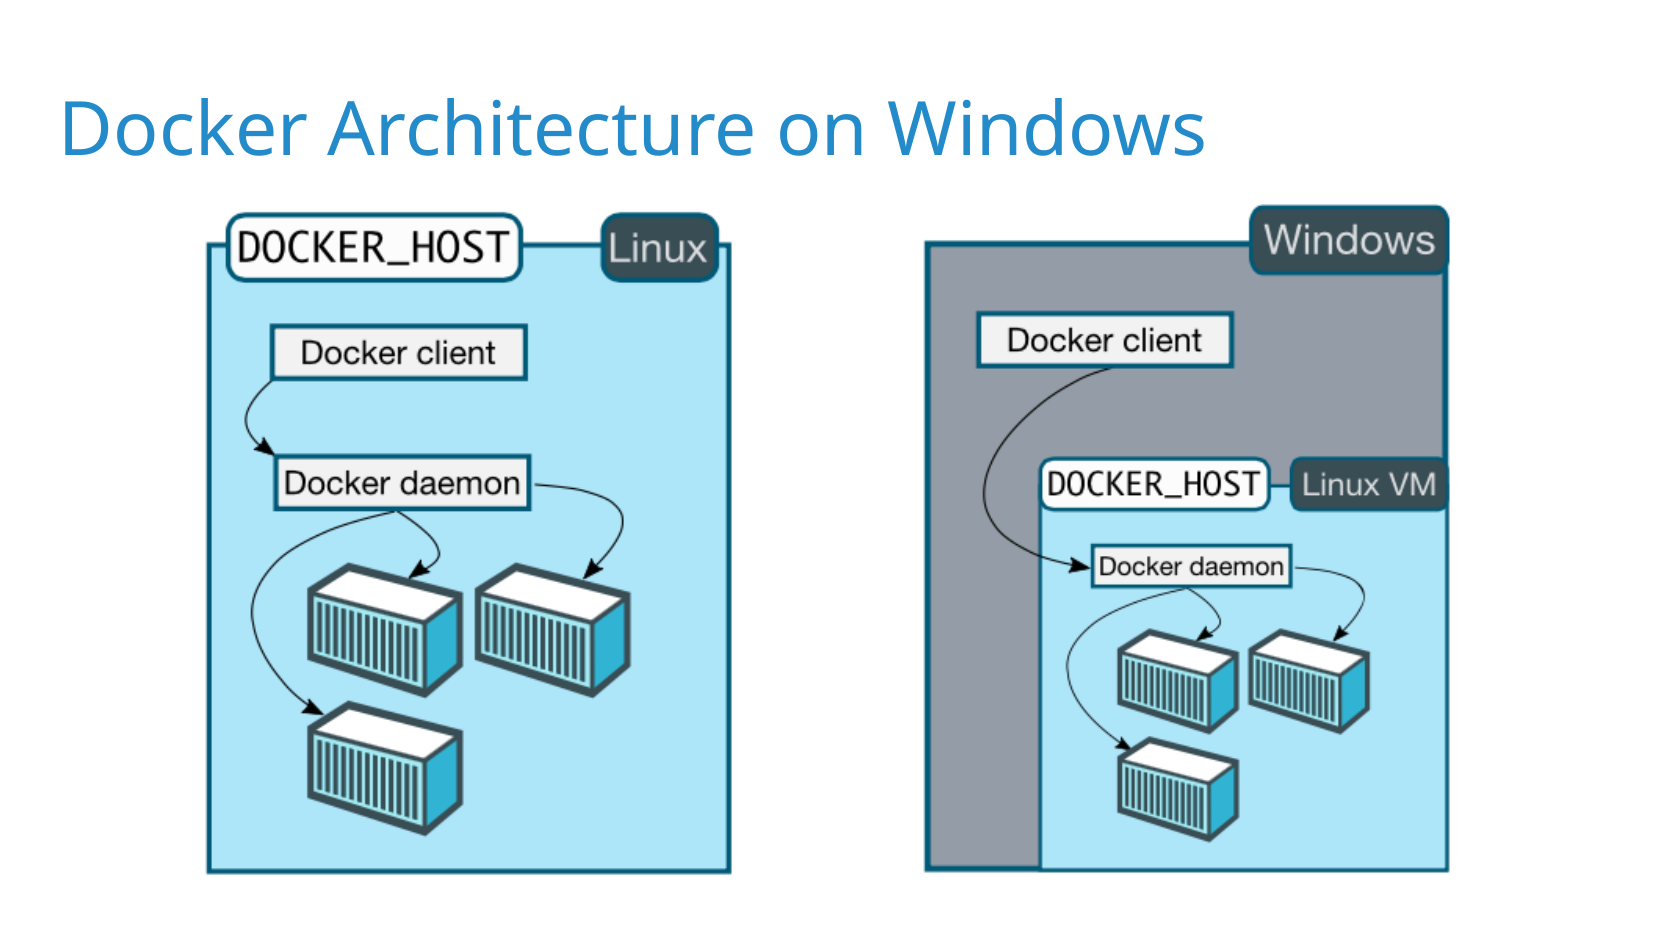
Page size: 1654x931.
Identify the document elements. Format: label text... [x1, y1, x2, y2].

picture [897, 192, 1503, 890]
title Docker Architecture on Windows [59, 59, 1595, 178]
picture [190, 203, 760, 889]
